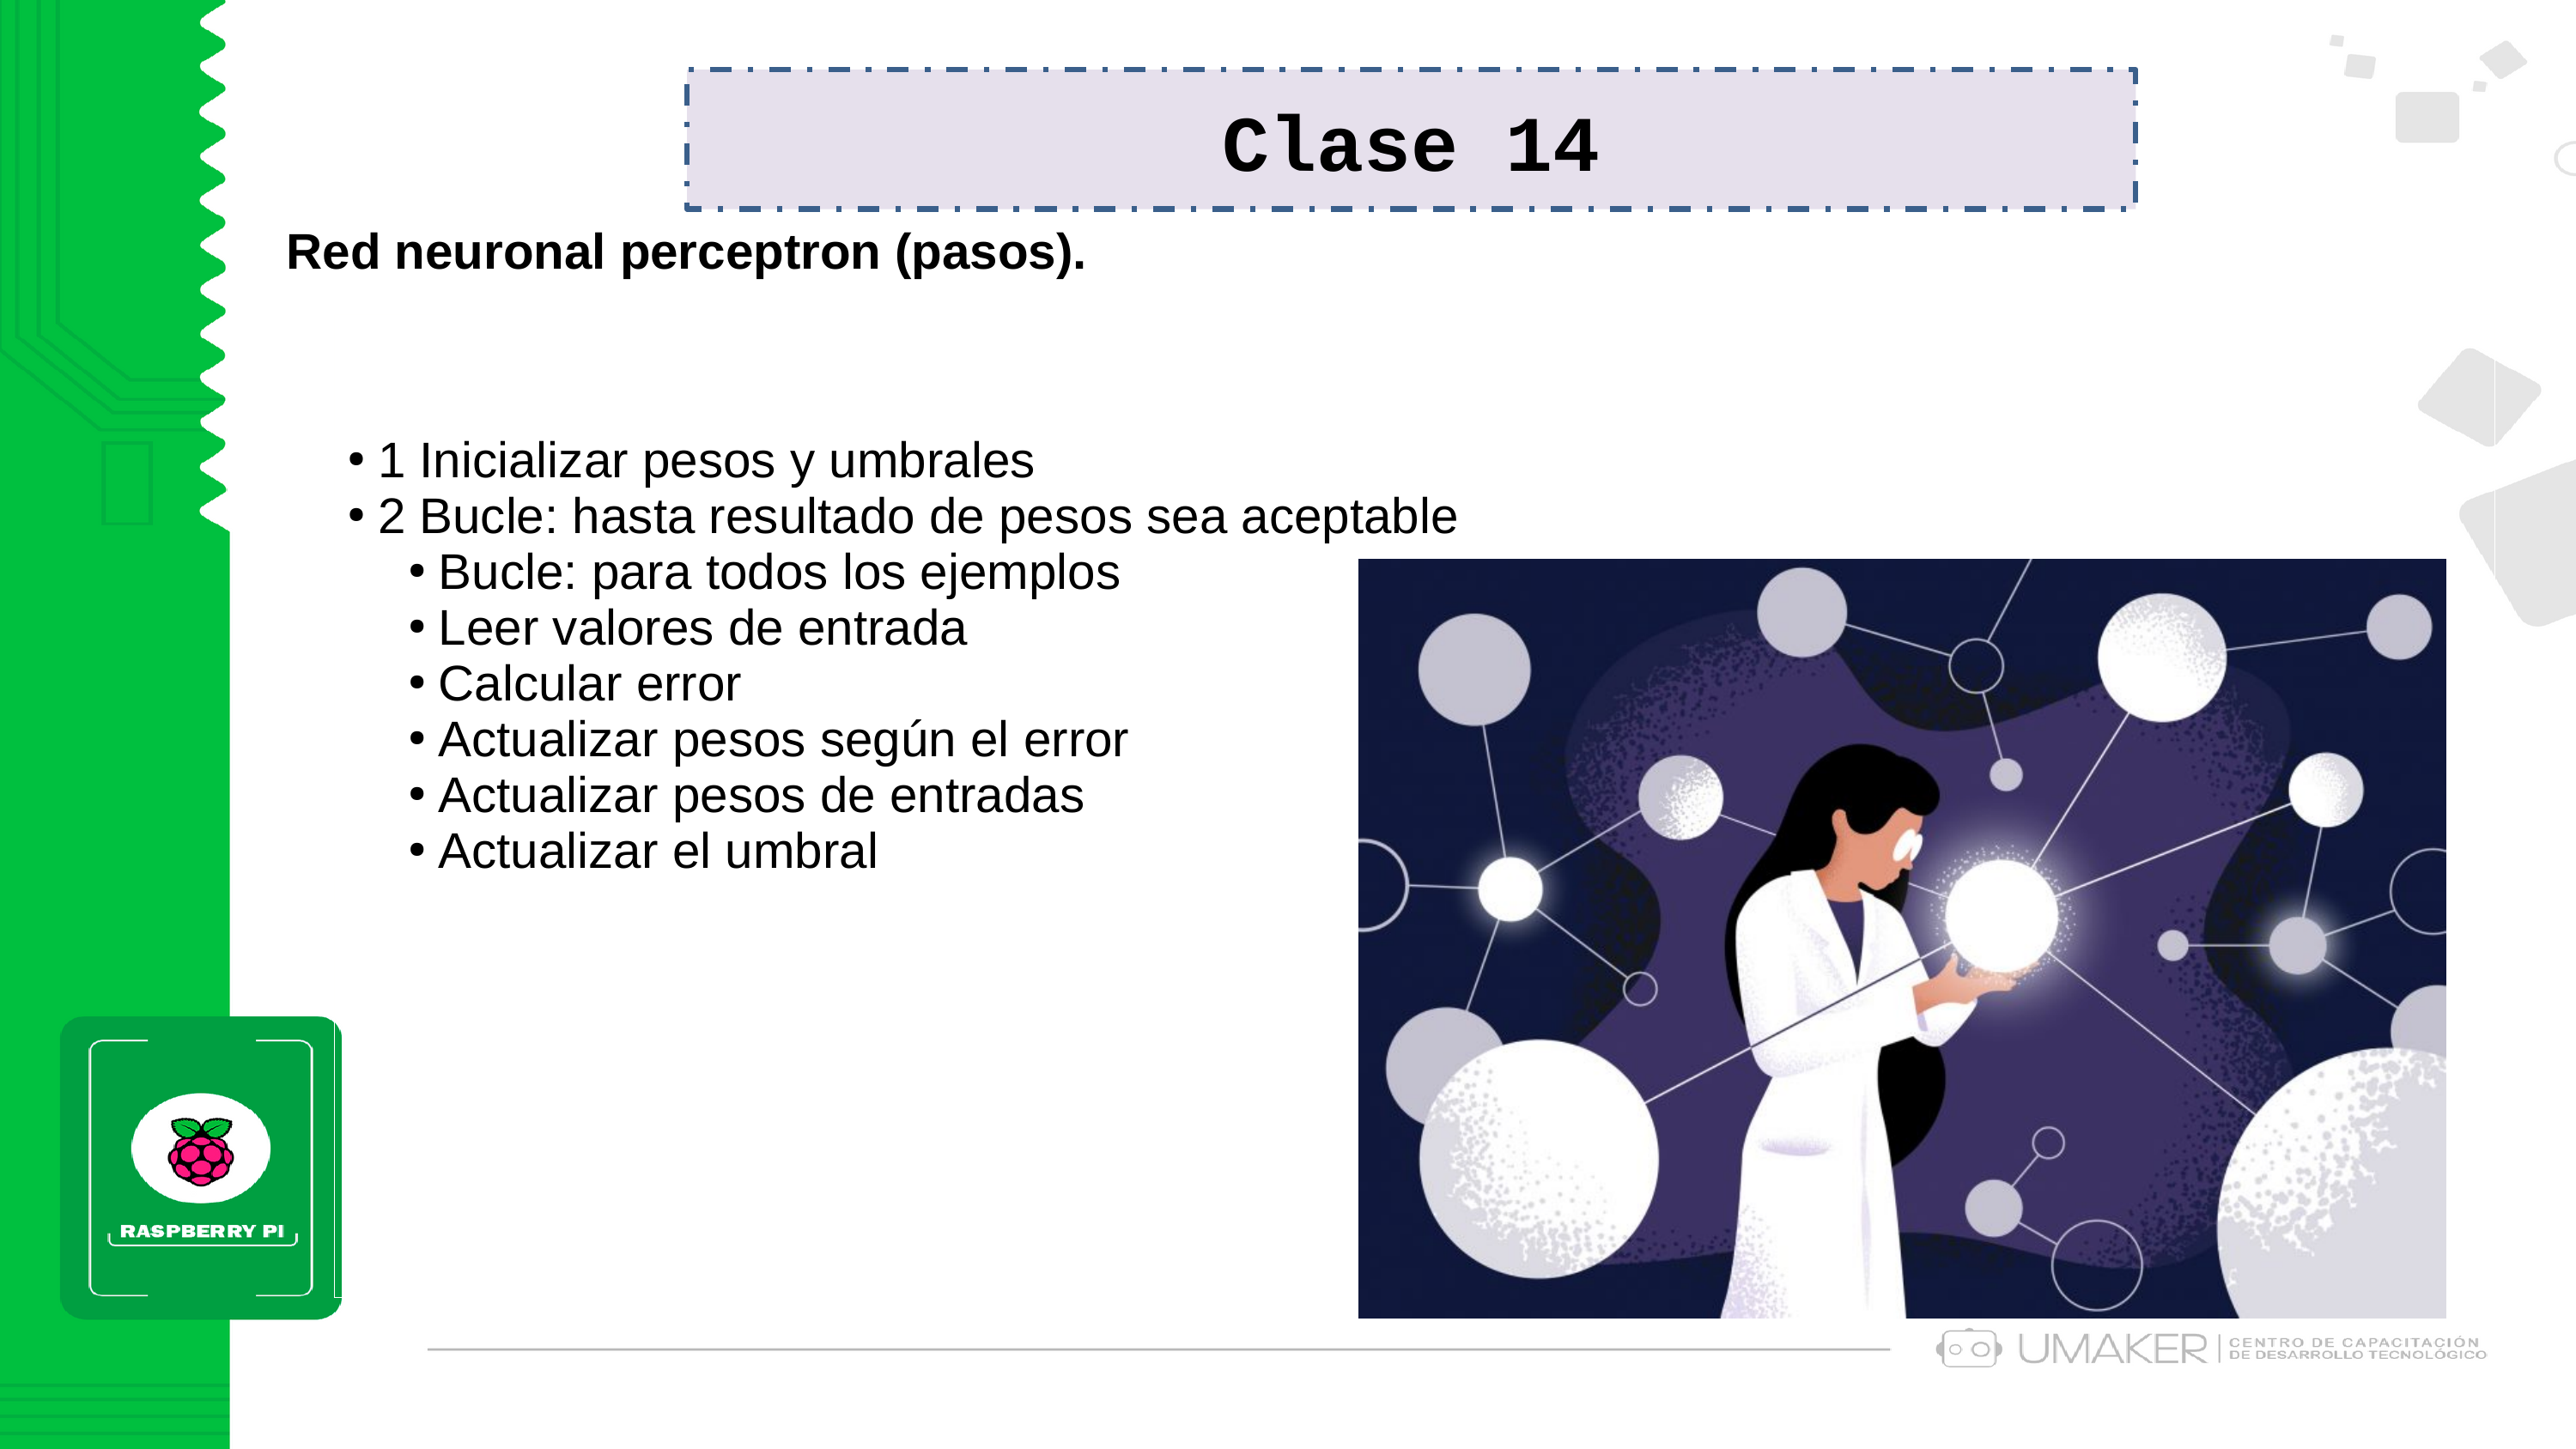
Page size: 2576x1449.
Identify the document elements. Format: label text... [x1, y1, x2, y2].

text_box Red neuronal perceptron (pasos). [243, 213, 2378, 366]
text_box Clase 14 [687, 70, 2136, 209]
picture [0, 0, 2576, 1449]
text_box 1 Inicializar pesos y umbrales 2 Bucle: hasta resultado de pesos sea aceptable Bucle: para todos los ejemplos Leer valores de entrada Calcular error Actualizar pesos según el error Actualizar pesos de entradas Actualizar el umbral [334, 314, 2495, 1298]
